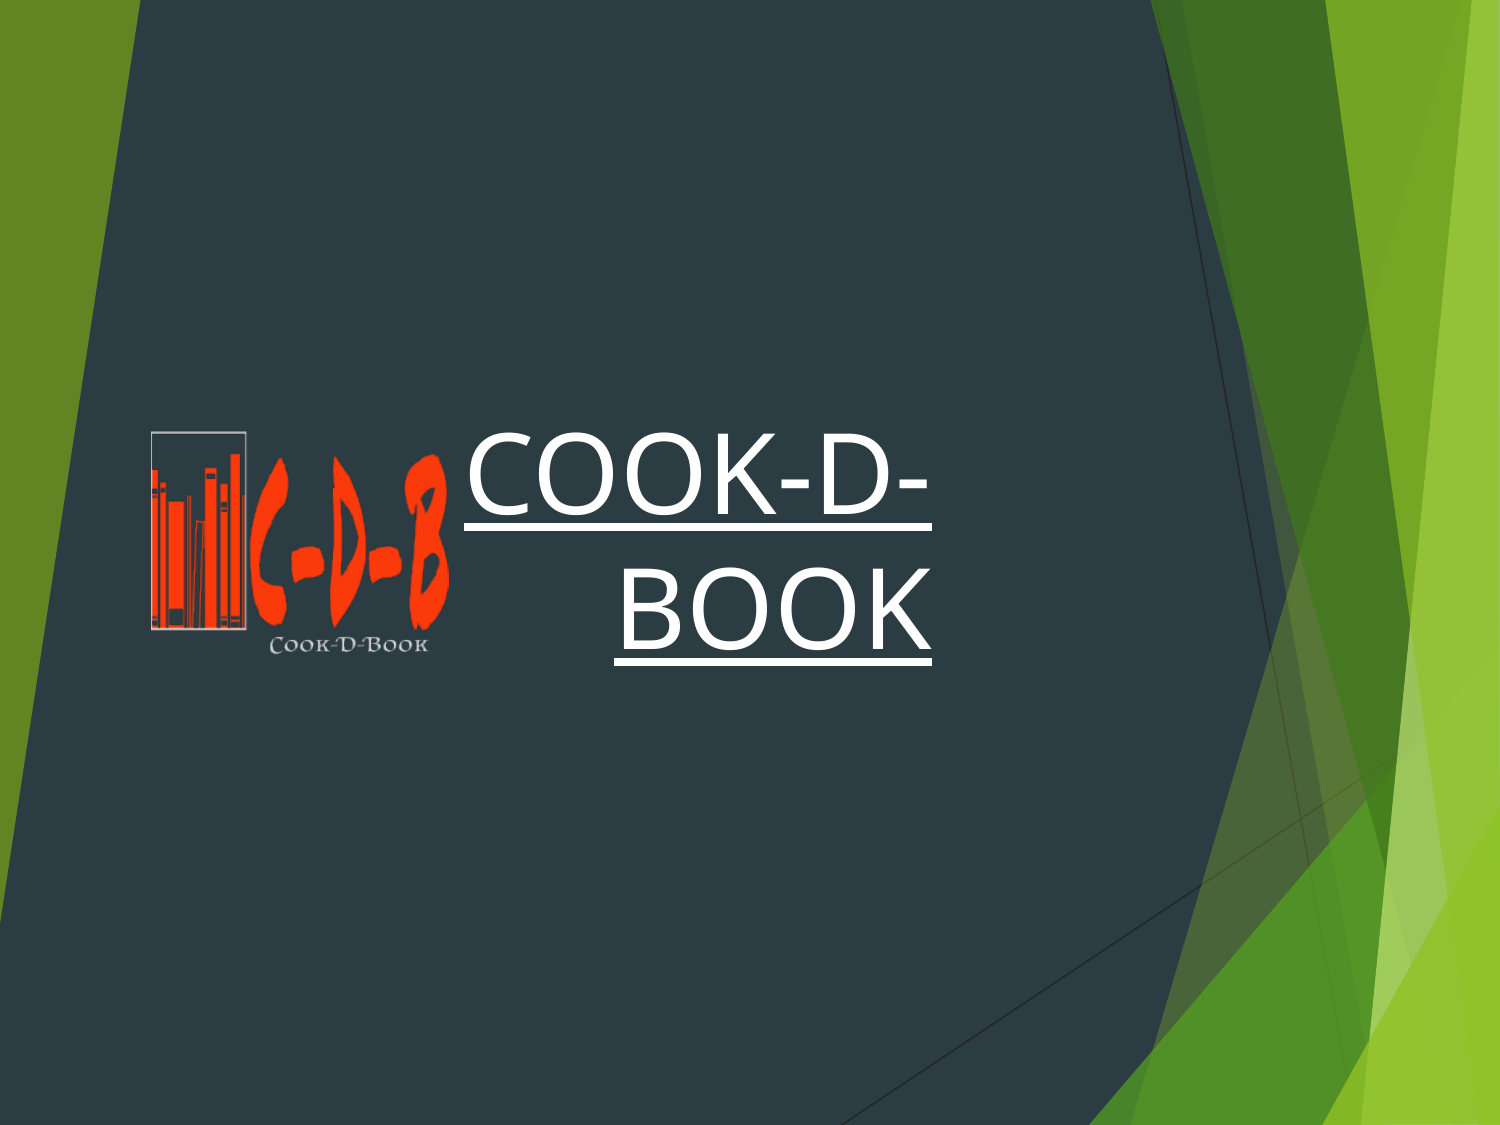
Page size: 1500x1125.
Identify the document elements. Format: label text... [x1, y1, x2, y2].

title COOK-D-BOOK [449, 394, 1247, 665]
picture [151, 394, 449, 692]
